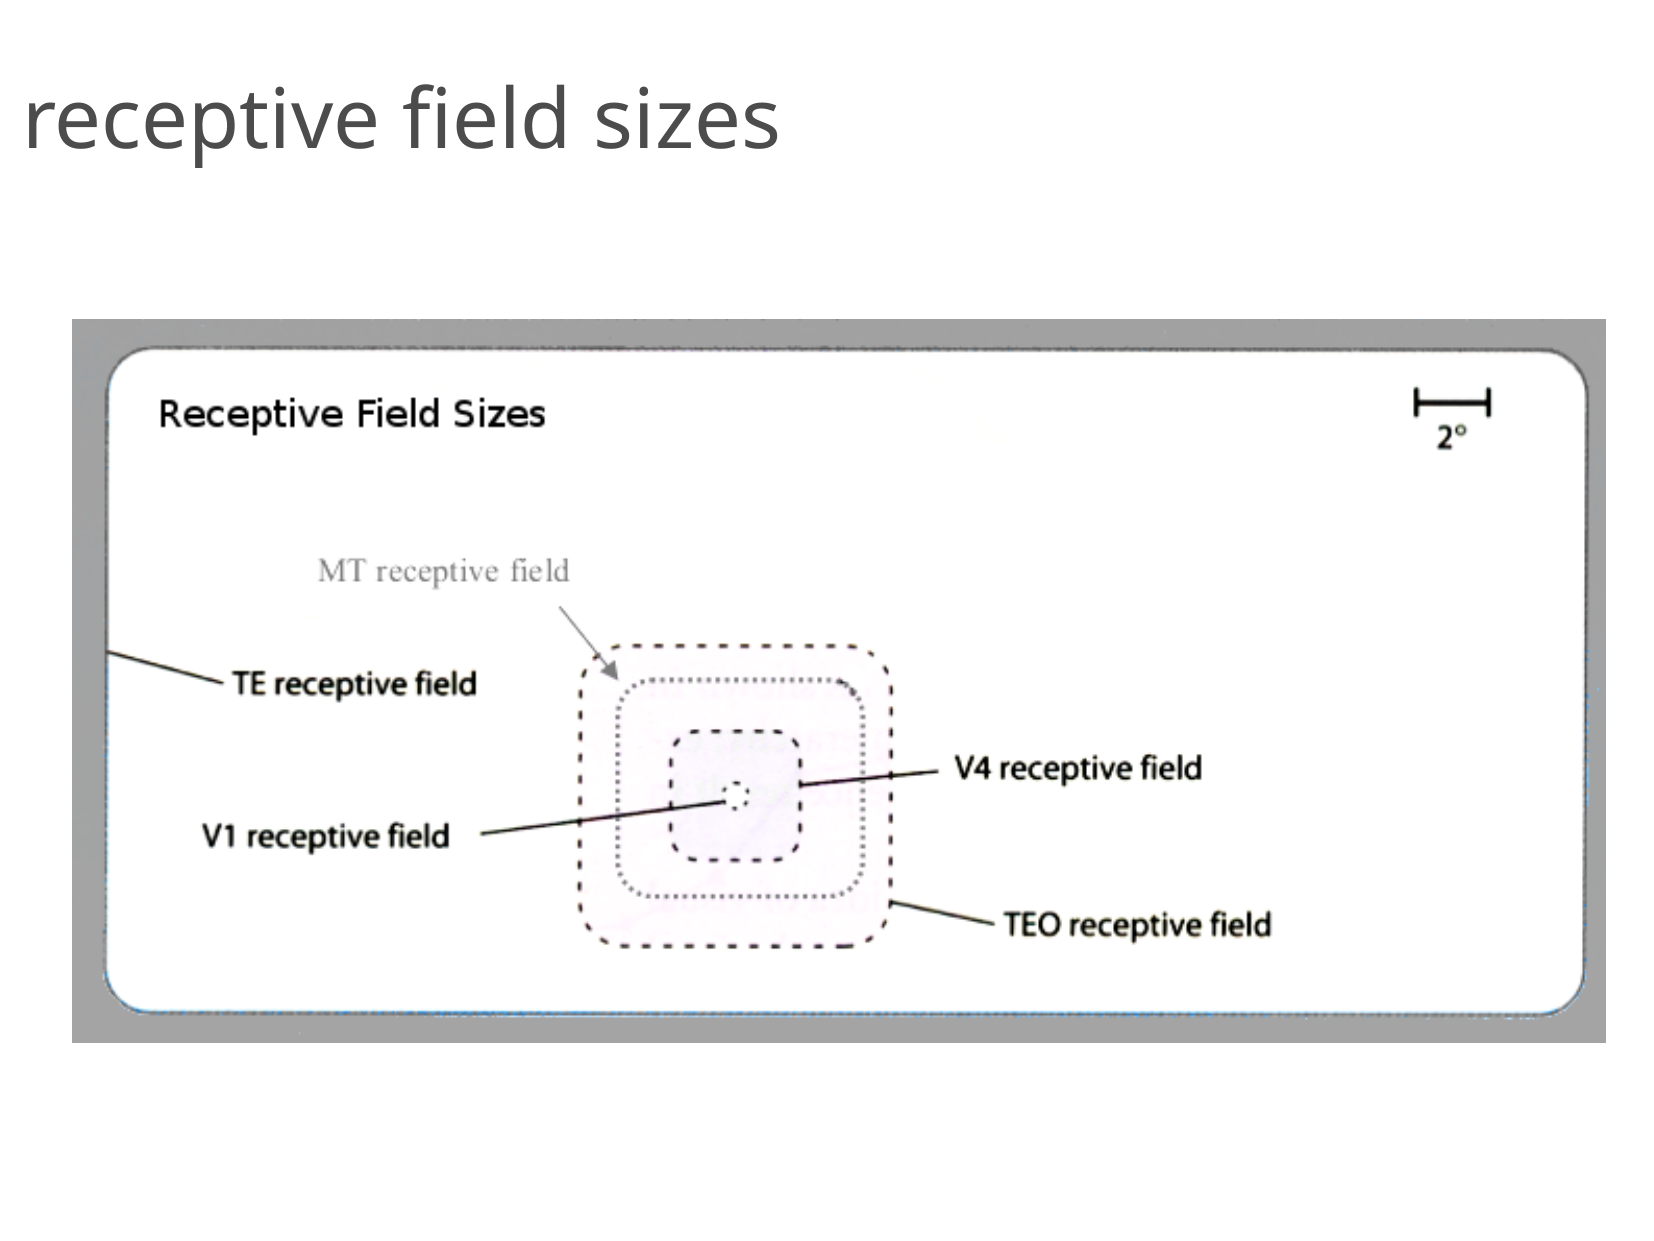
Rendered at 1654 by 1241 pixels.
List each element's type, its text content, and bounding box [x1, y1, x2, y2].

picture [72, 319, 1606, 1043]
title receptive field sizes [22, 19, 1654, 213]
